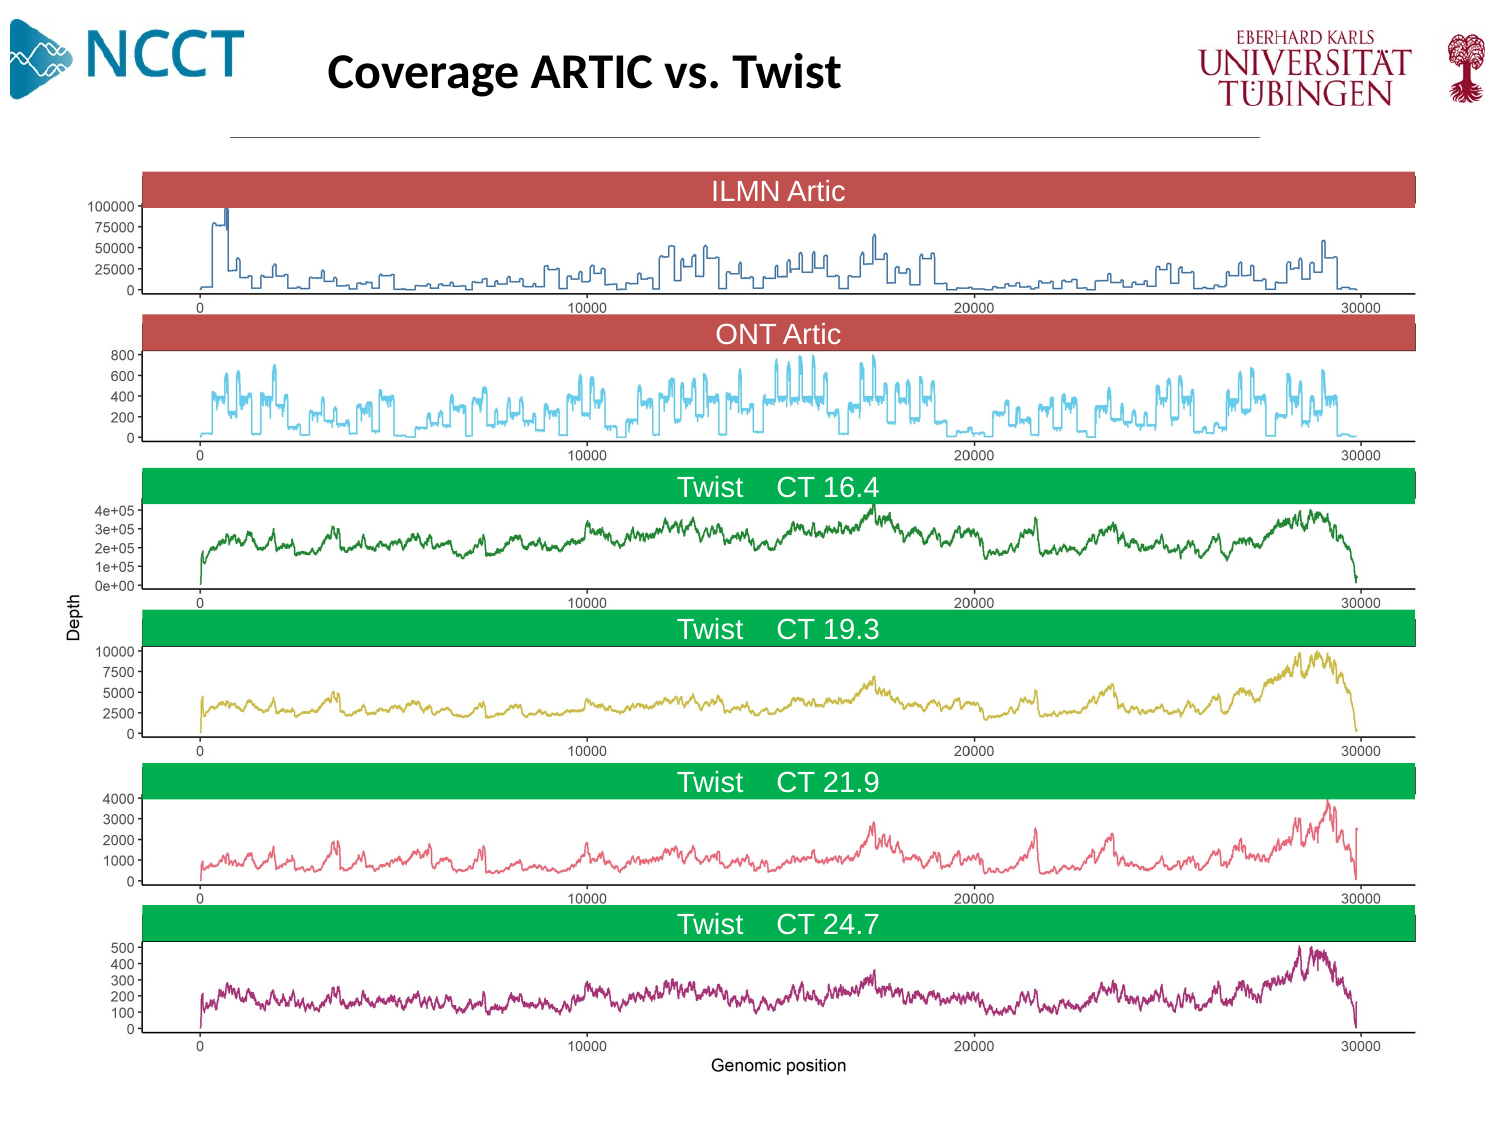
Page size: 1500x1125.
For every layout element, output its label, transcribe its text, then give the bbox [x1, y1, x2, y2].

text_box Twist CT 24.7 [142, 905, 1415, 942]
text_box Twist CT 16.4 [142, 467, 1415, 505]
text_box ONT Artic [142, 314, 1415, 351]
picture [1198, 30, 1485, 106]
picture [10, 19, 245, 102]
picture [57, 167, 1424, 1083]
text_box Coverage ARTIC vs. Twist [312, 30, 1128, 106]
text_box Twist CT 19.3 [142, 609, 1415, 646]
text_box ILMN Artic [142, 171, 1415, 208]
text_box Twist CT 21.9 [142, 763, 1415, 800]
